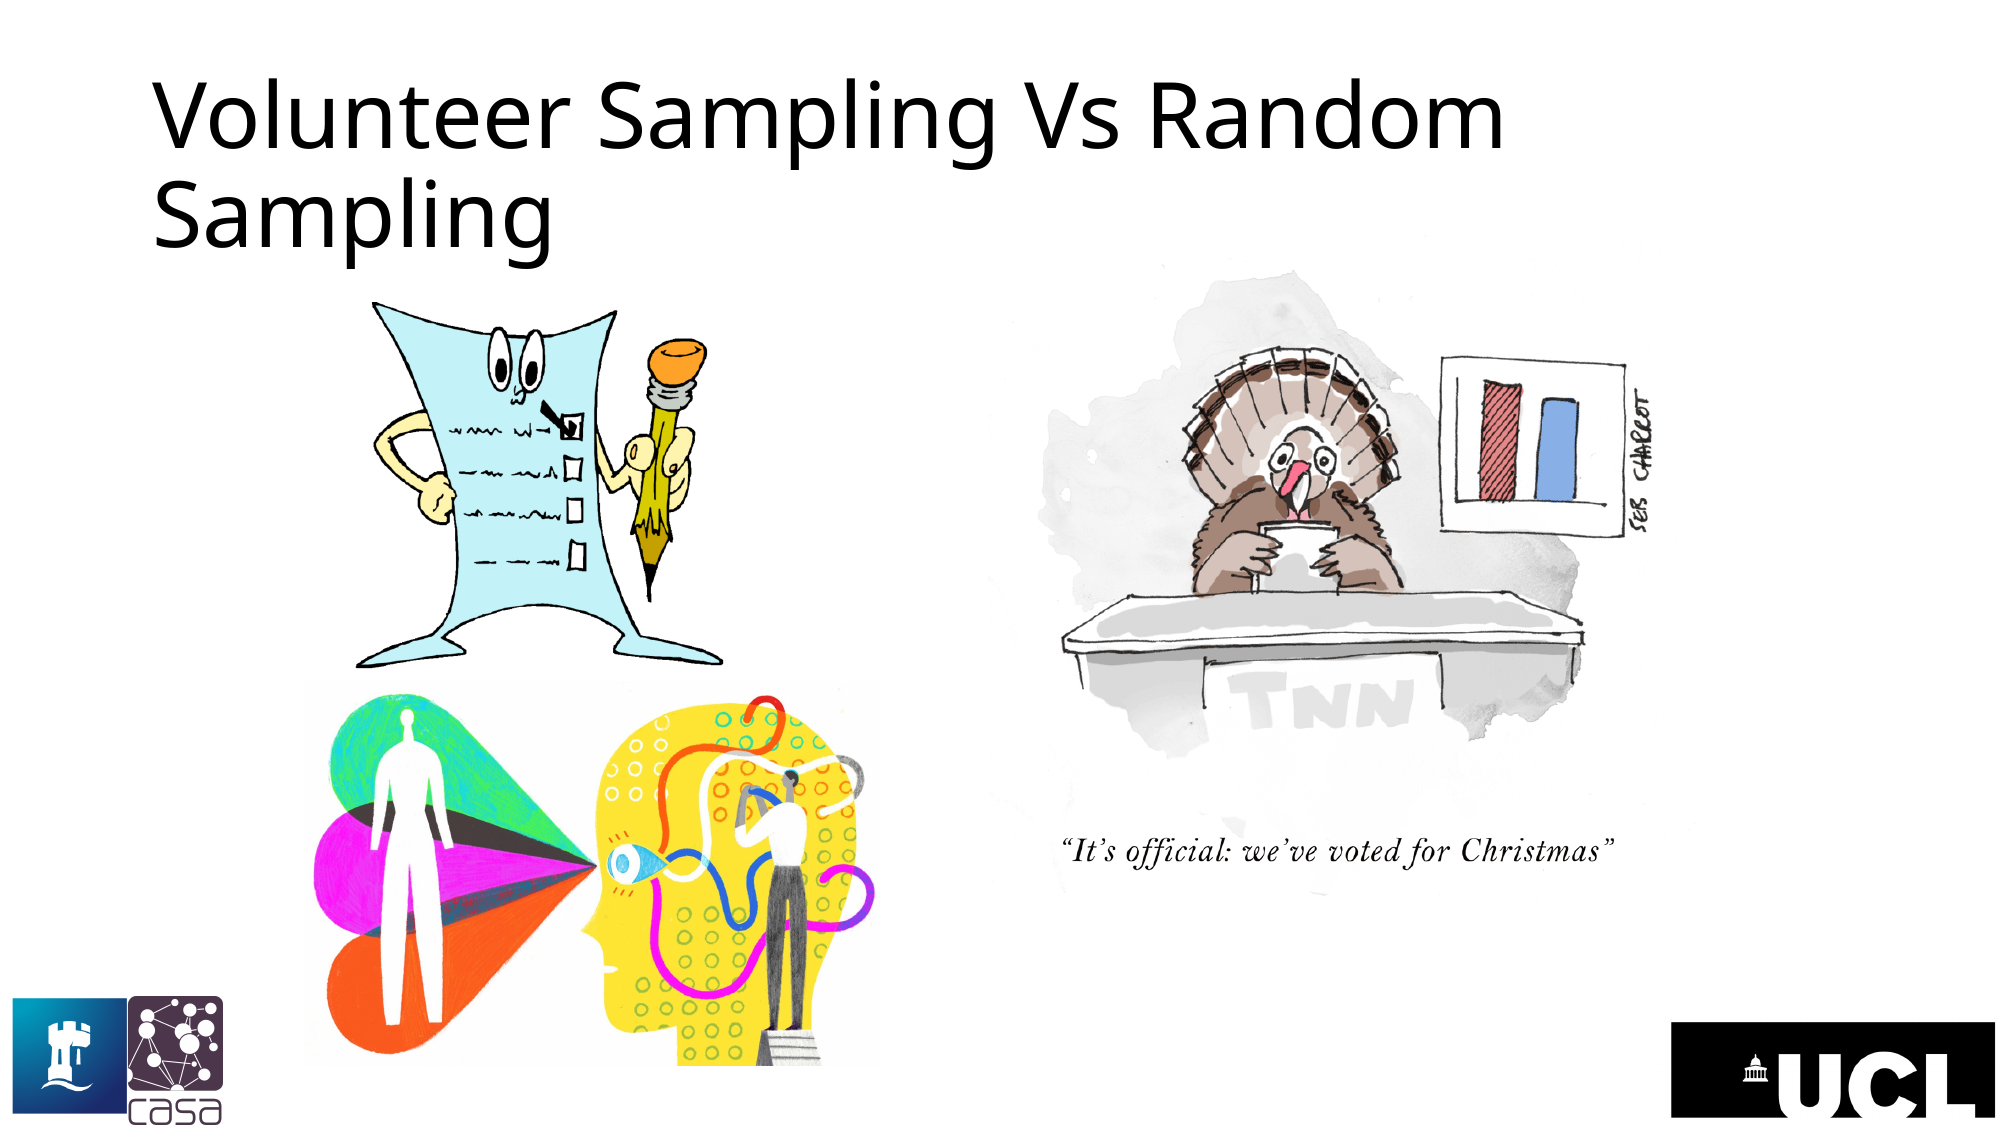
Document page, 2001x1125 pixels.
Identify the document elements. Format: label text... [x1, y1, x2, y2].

picture [988, 208, 1696, 917]
picture [304, 681, 881, 1066]
title Volunteer Sampling Vs Random Sampling [137, 59, 1863, 278]
picture [355, 302, 724, 669]
